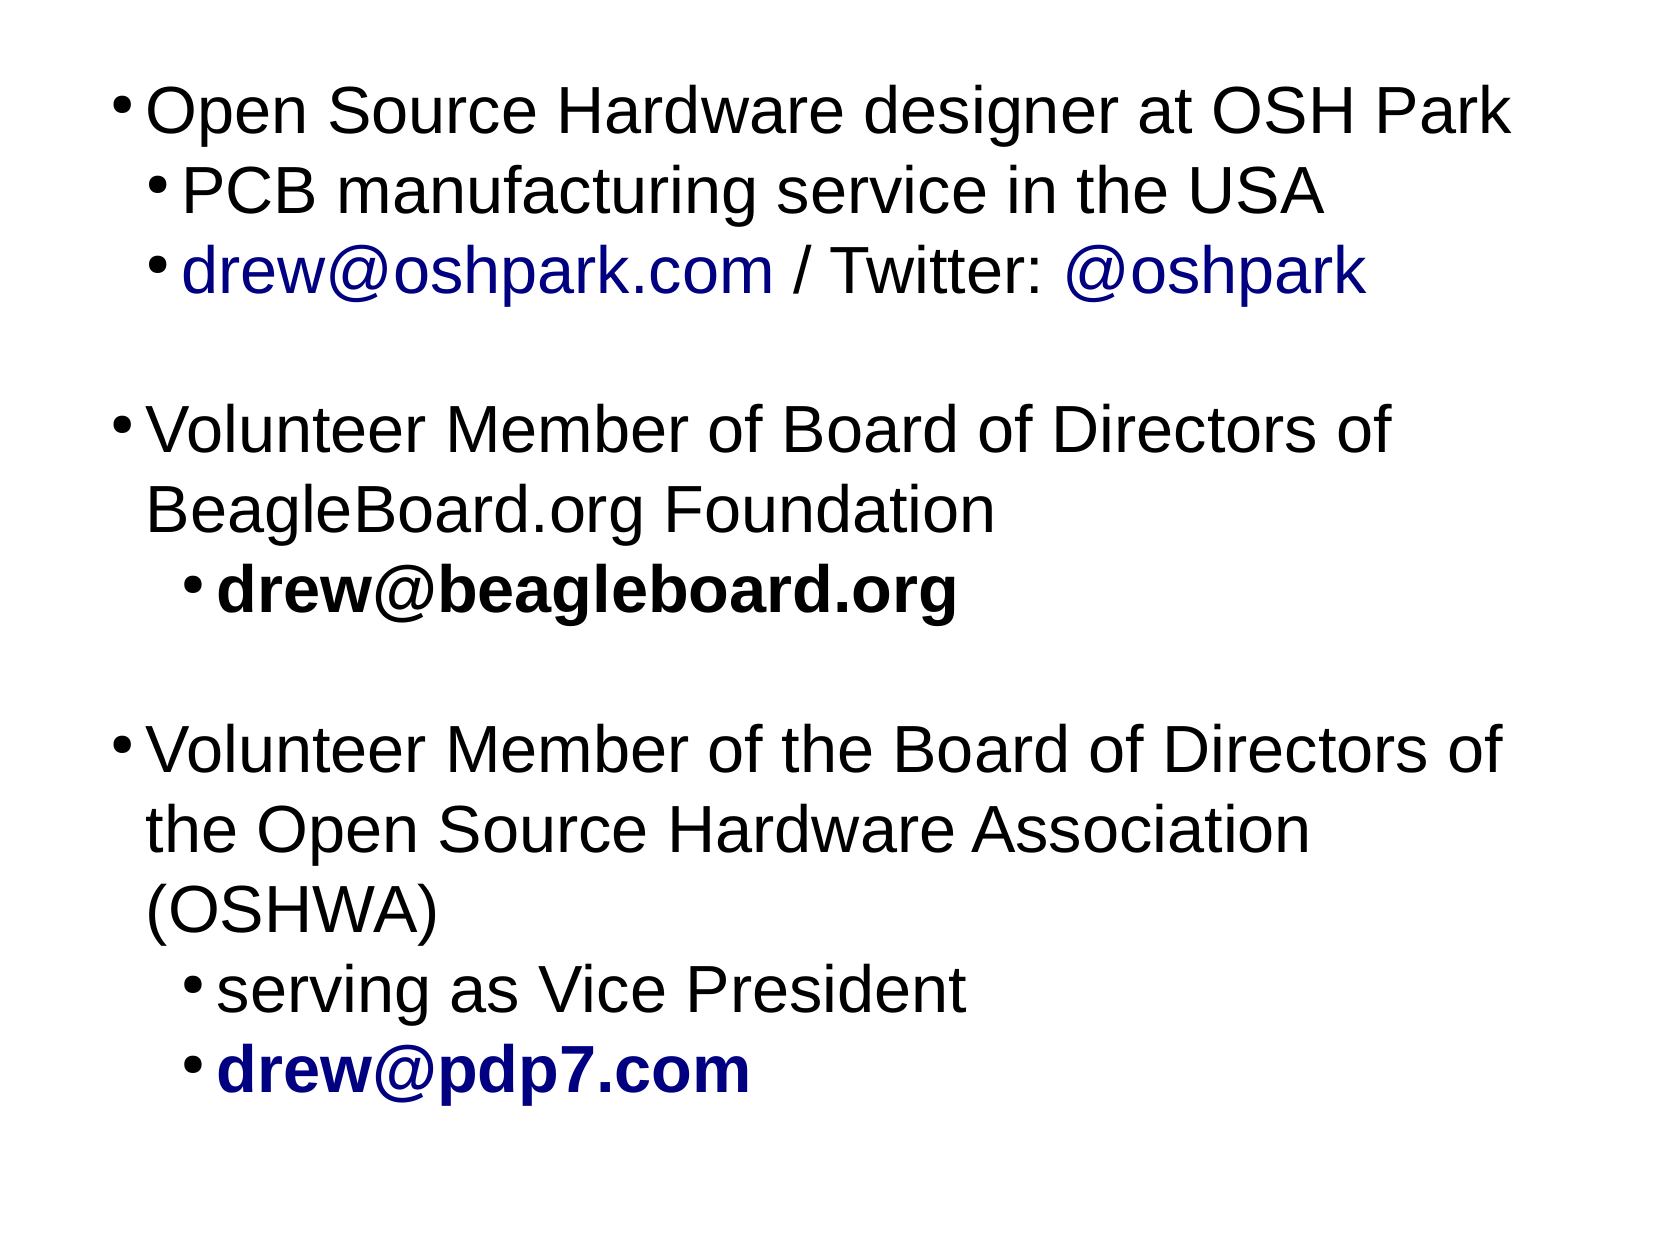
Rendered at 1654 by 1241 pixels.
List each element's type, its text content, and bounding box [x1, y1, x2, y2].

text_box Open Source Hardware designer at OSH Park PCB manufacturing service in the USA drew@oshpark.com / Twitter: @oshpark Volunteer Member of Board of Directors of BeagleBoard.org Foundation drew@beagleboard.org Volunteer Member of the Board of Directors of the Open Source Hardware Association (OSHWA) serving as Vice President drew@pdp7.com [75, 0, 1538, 854]
